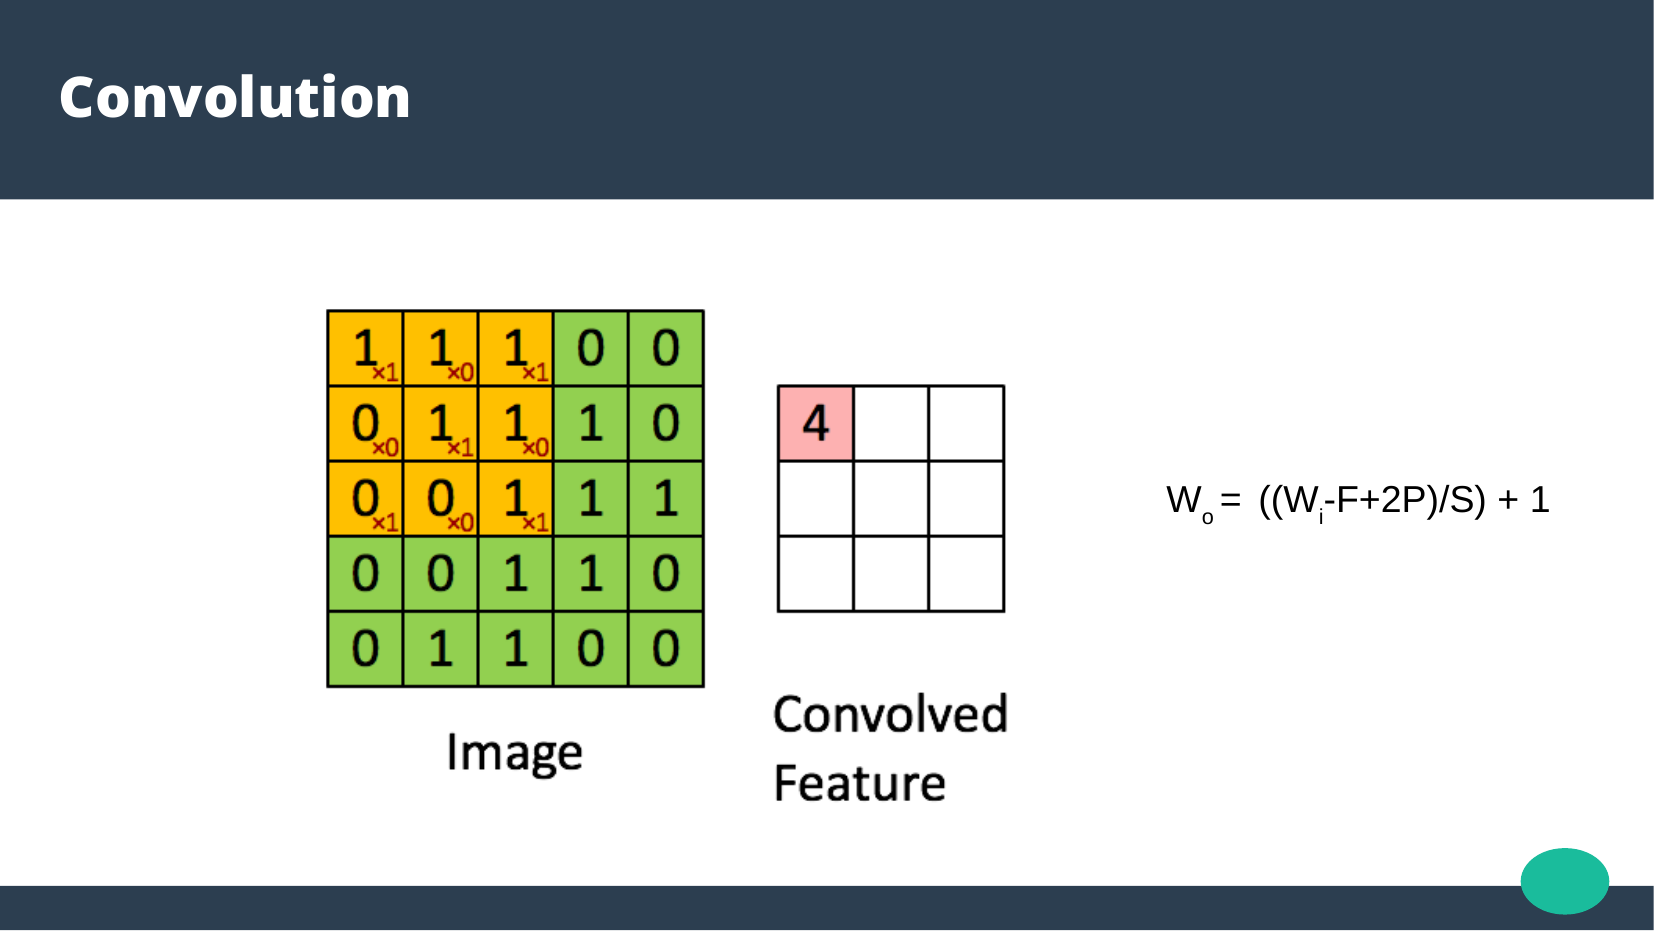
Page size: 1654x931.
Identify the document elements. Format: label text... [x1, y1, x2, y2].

picture [253, 236, 1076, 837]
title Convolution [59, 37, 1595, 155]
text_box Wo = ((Wi-F+2P)/S) + 1 [1151, 470, 1636, 579]
